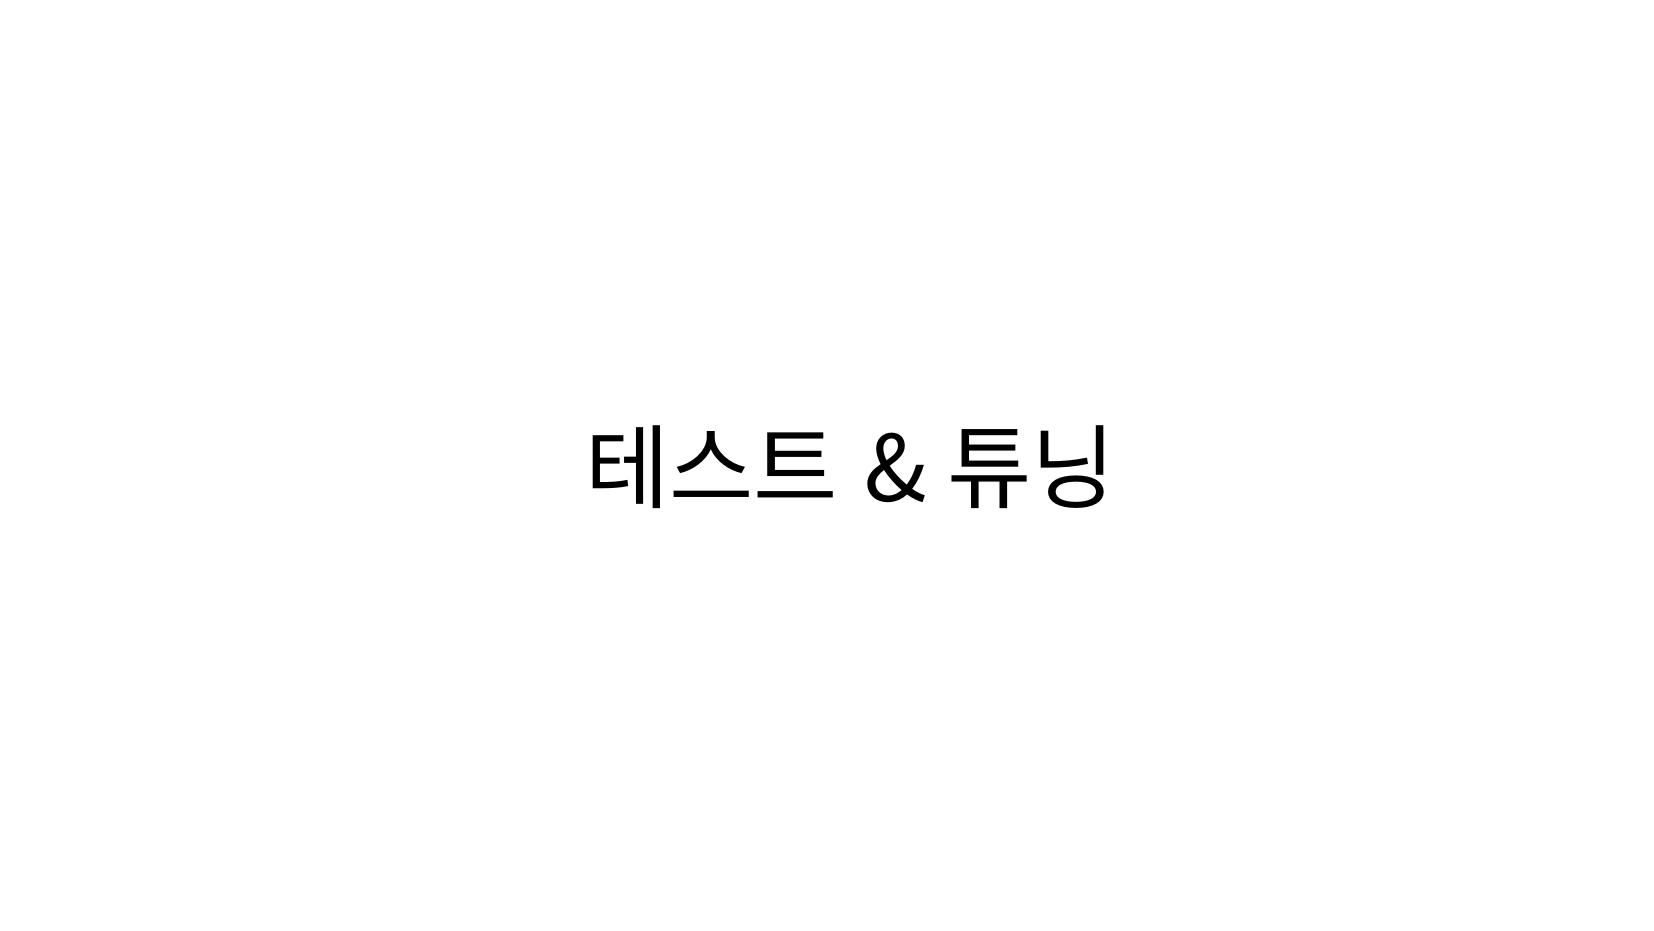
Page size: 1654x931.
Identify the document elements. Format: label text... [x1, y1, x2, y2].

title 테스트 & 튜닝 [106, 383, 1595, 540]
